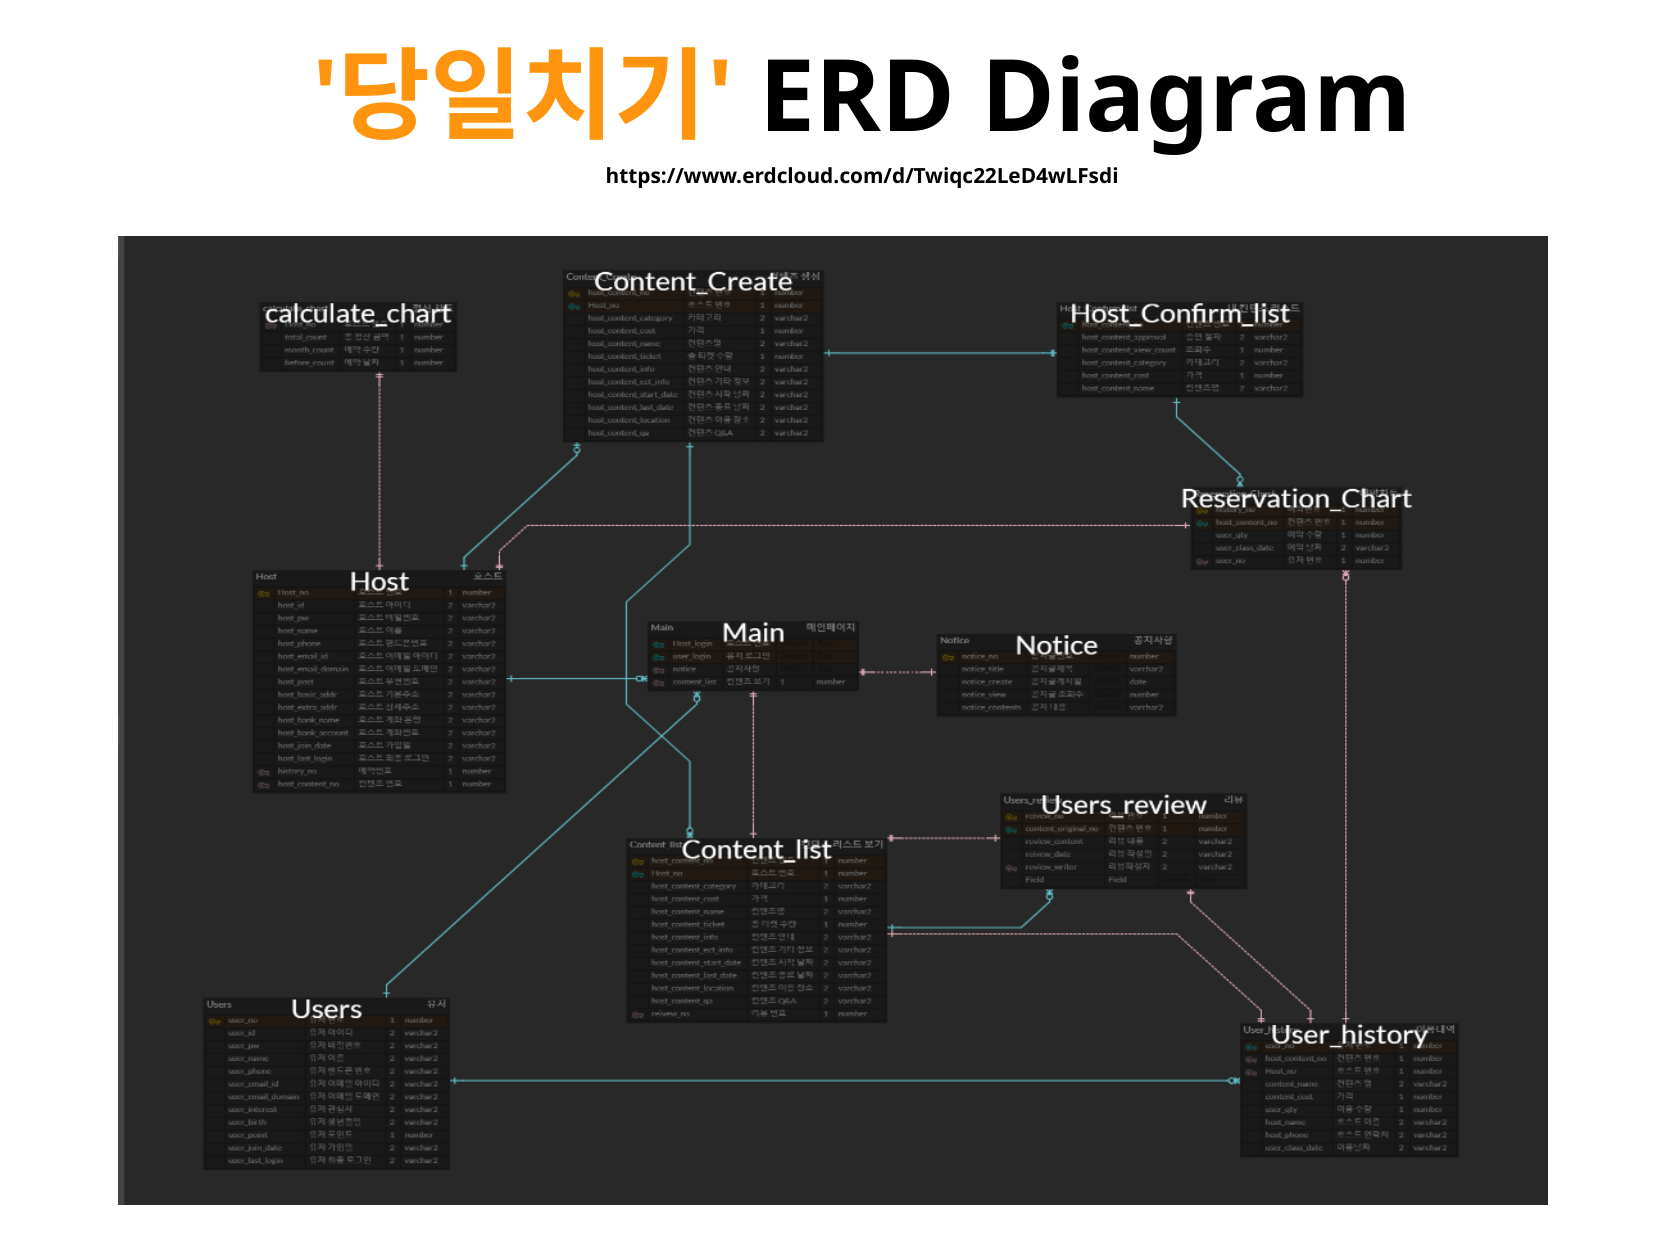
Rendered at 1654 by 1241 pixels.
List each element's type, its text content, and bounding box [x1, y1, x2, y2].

list 금주 클라우드 스샷 후 넣기 [82, 290, 1571, 1241]
title '당일치기' ERD Diagram https://www.erdcloud.com/d/Twiqc22LeD4wLFsdi [118, 23, 1607, 318]
picture [118, 236, 1548, 1205]
